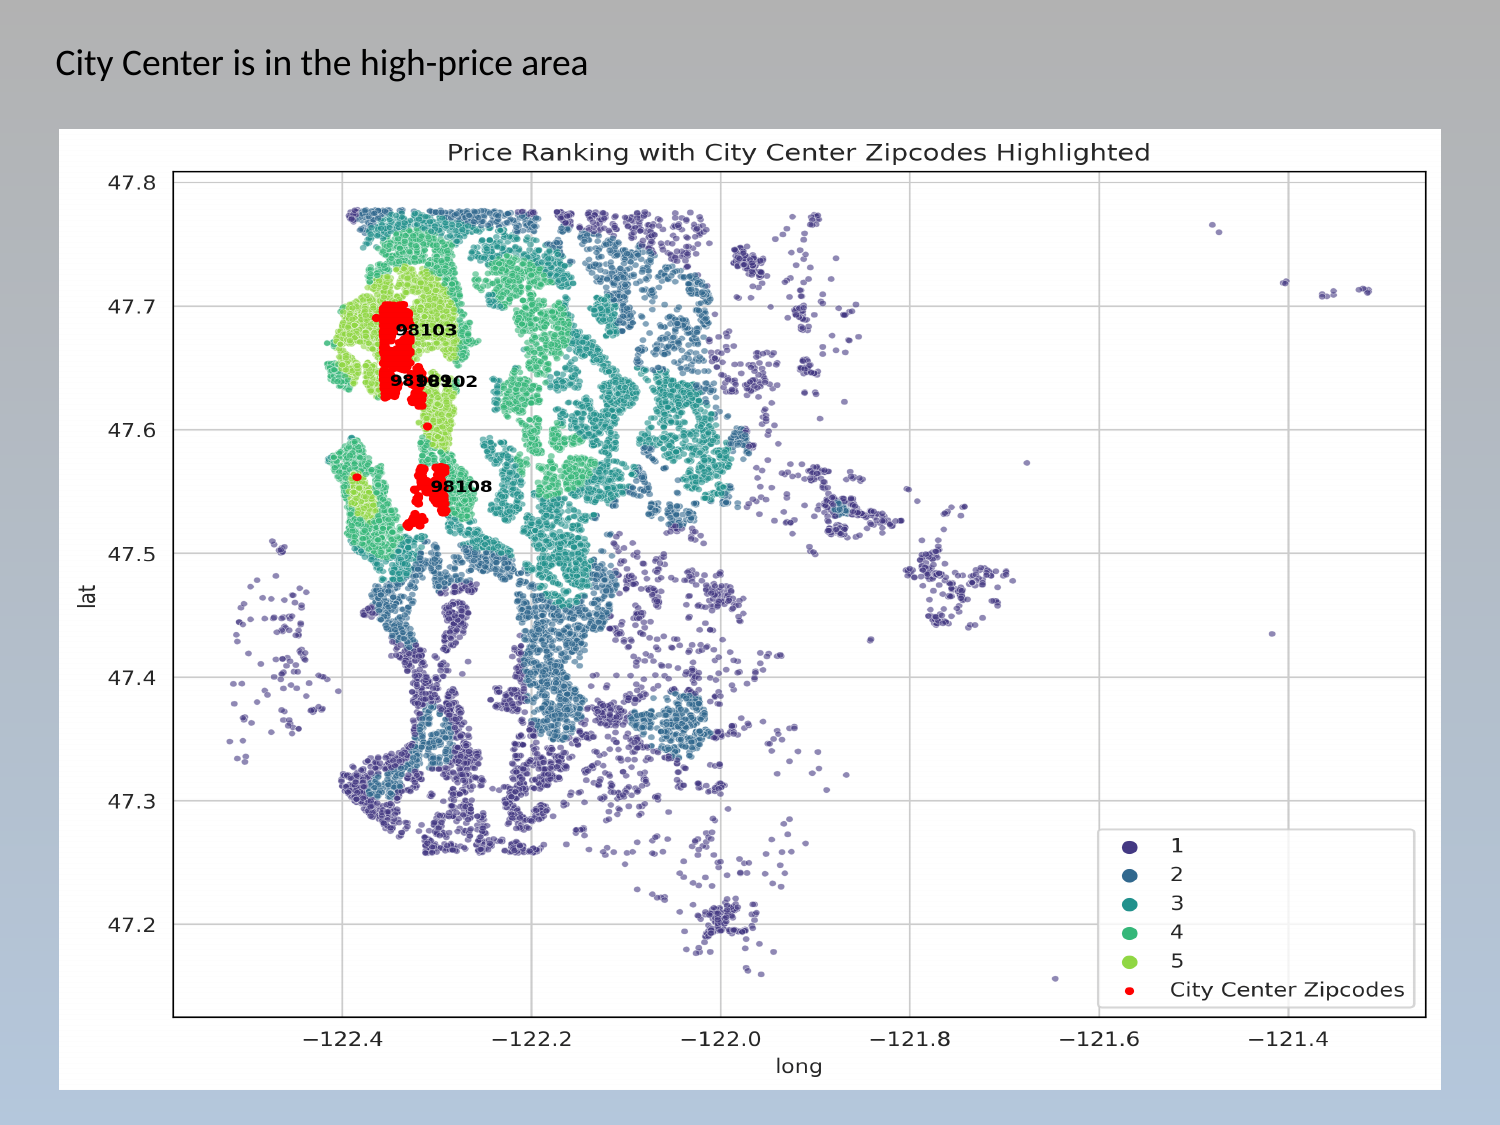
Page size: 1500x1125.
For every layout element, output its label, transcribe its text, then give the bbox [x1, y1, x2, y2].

title City Center is in the high-price area [55, 11, 1406, 121]
picture [59, 129, 1441, 1090]
